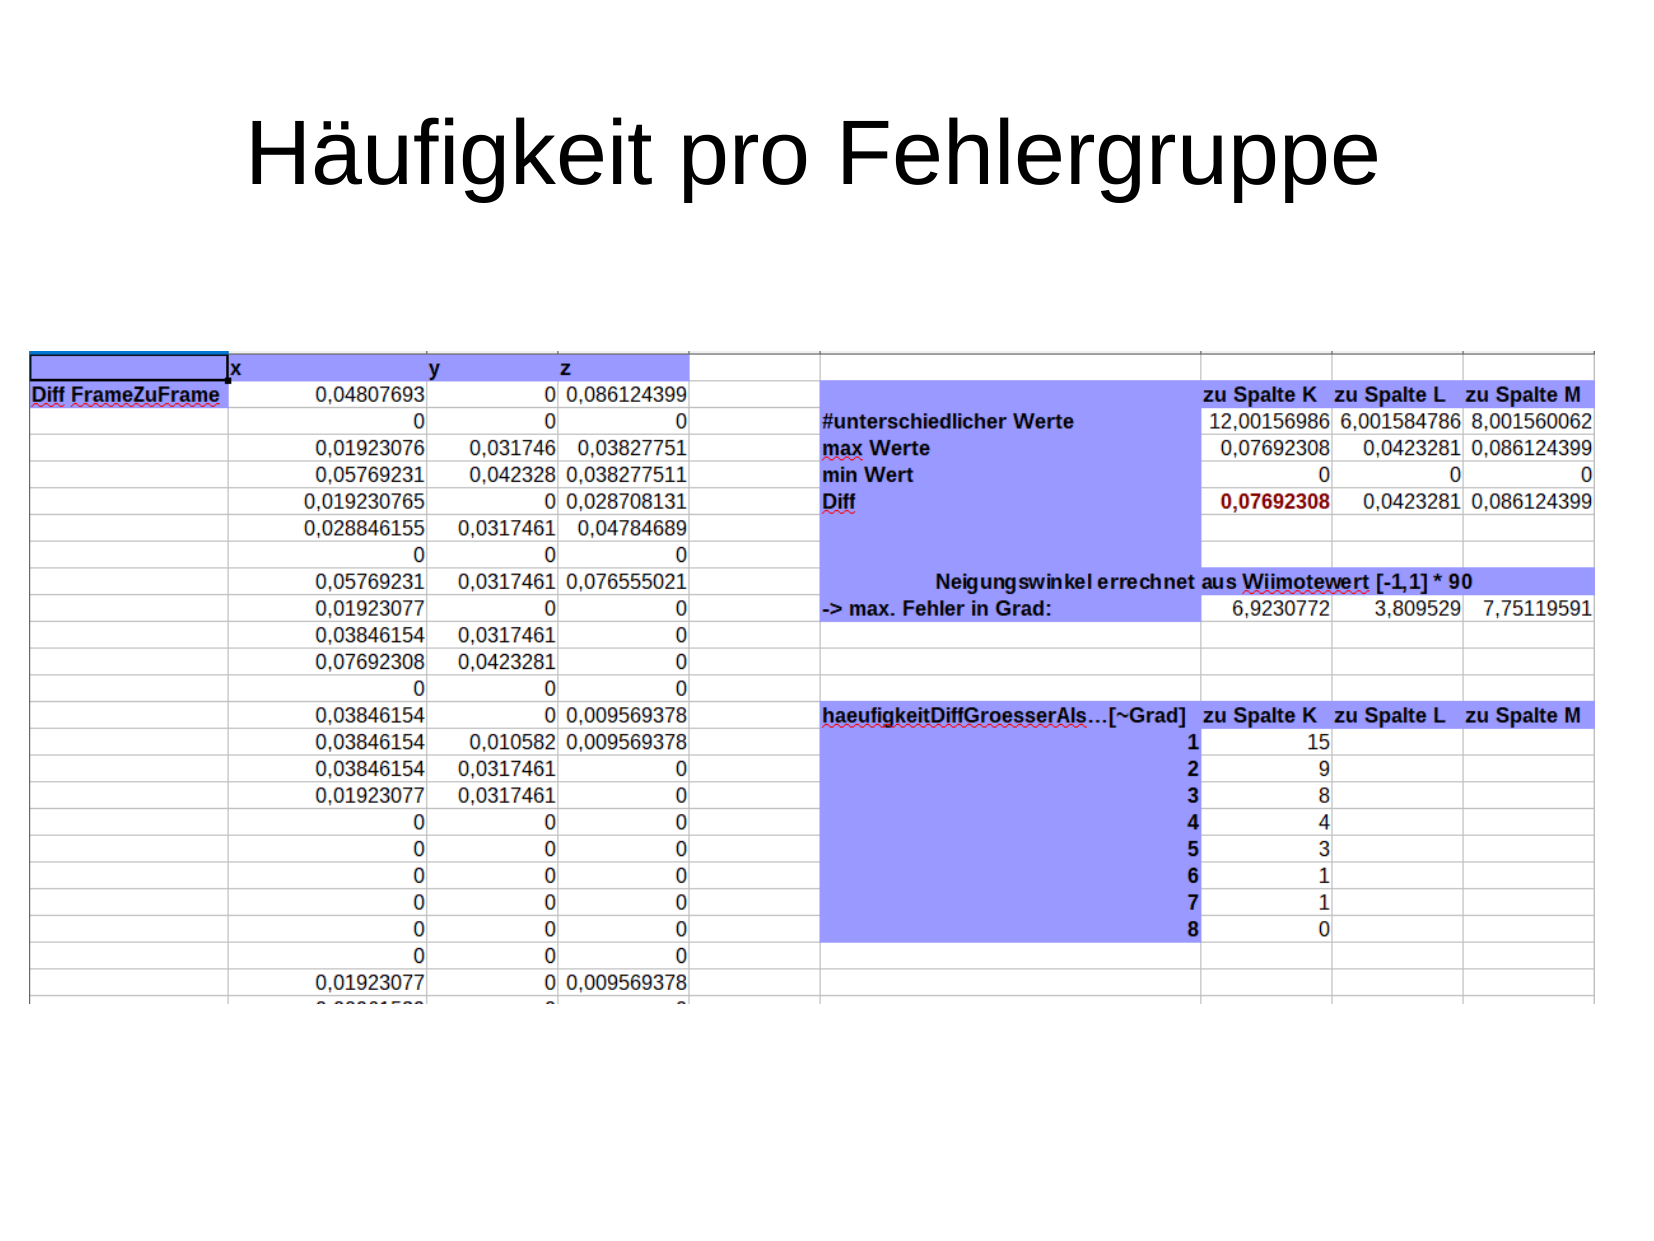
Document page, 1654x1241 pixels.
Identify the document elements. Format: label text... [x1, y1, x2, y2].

picture [29, 351, 1595, 1004]
title Häufigkeit pro Fehlergruppe [82, 49, 1571, 257]
